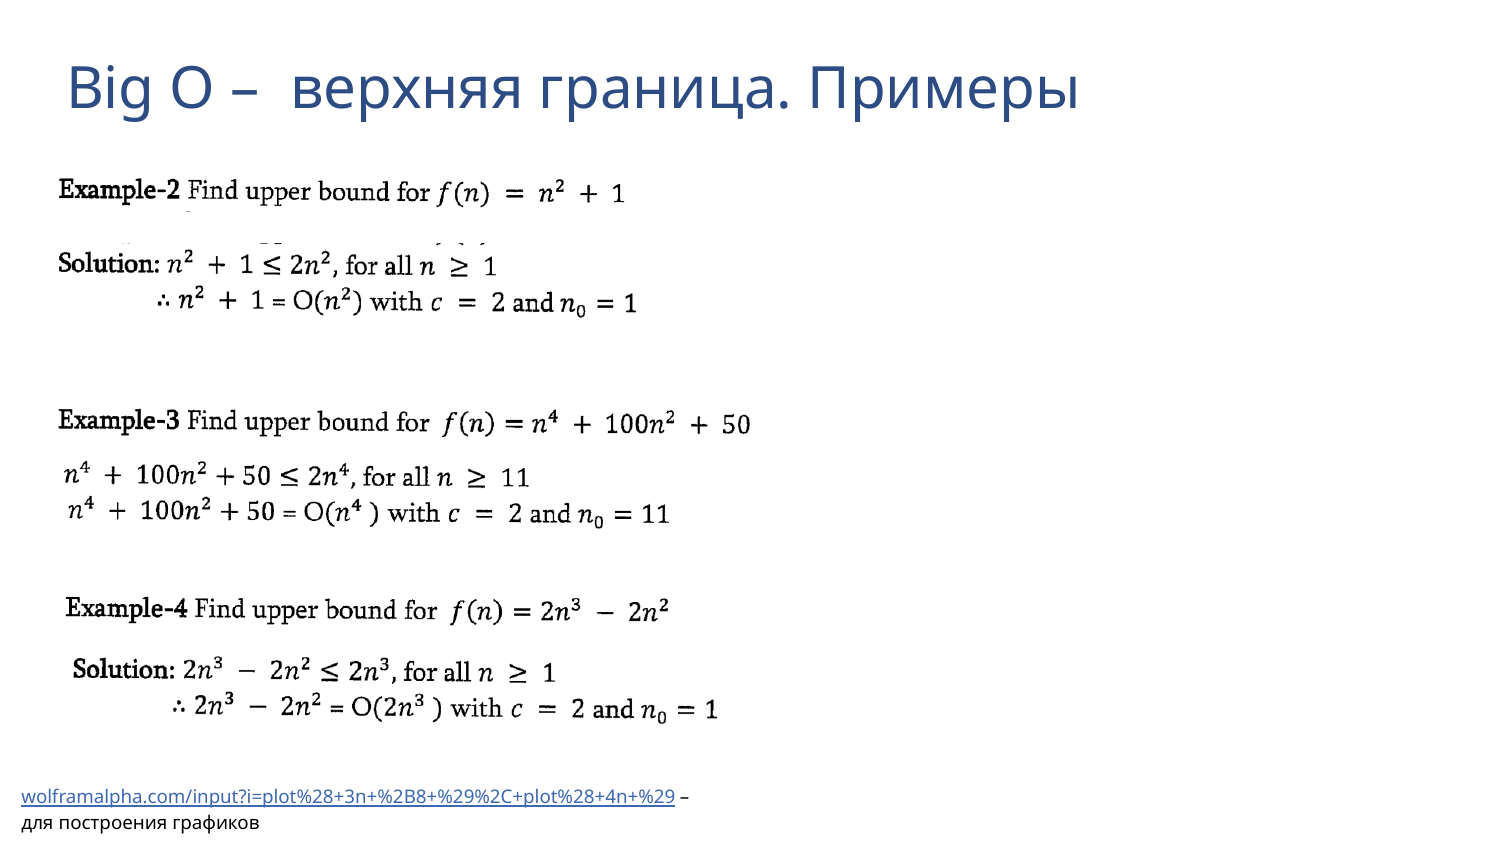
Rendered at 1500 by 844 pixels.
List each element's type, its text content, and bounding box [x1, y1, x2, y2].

text_box wolframalpha.com/input?i=plot%28+3n+%2B8+%29%2C+plot%28+4n+%29 – для построения графиков [6, 769, 766, 844]
picture [59, 459, 672, 539]
picture [51, 399, 764, 441]
picture [51, 161, 667, 212]
title Big O – верхняя граница. Примеры [51, 35, 1449, 130]
picture [67, 651, 731, 726]
picture [51, 243, 667, 323]
picture [59, 589, 684, 630]
